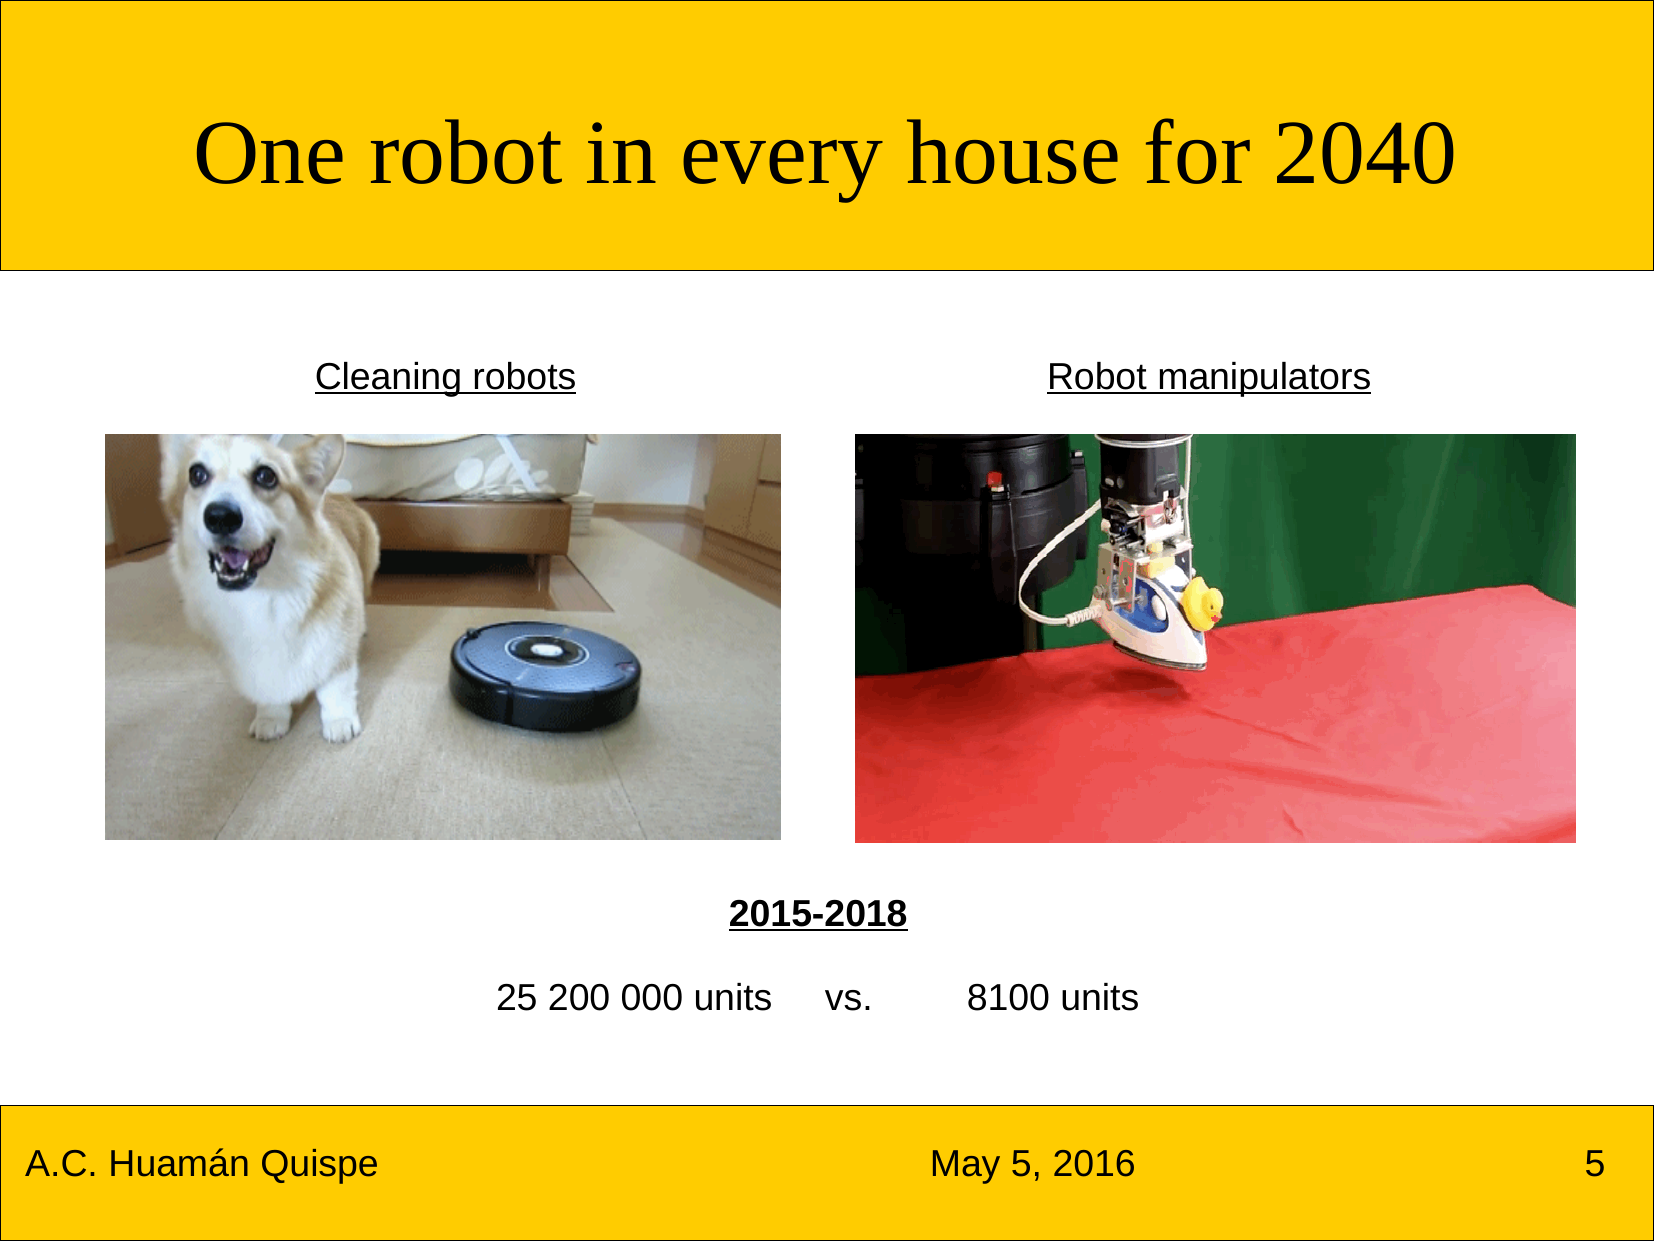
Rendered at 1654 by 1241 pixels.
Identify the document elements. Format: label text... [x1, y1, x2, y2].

text_box Robot manipulators [1032, 348, 1387, 406]
text_box Cleaning robots [300, 348, 592, 406]
picture [105, 434, 781, 841]
picture [855, 434, 1576, 843]
text_box 2015-2018 25 200 000 units vs. 8100 units [481, 885, 1156, 1026]
title One robot in every house for 2040 [82, 49, 1571, 257]
